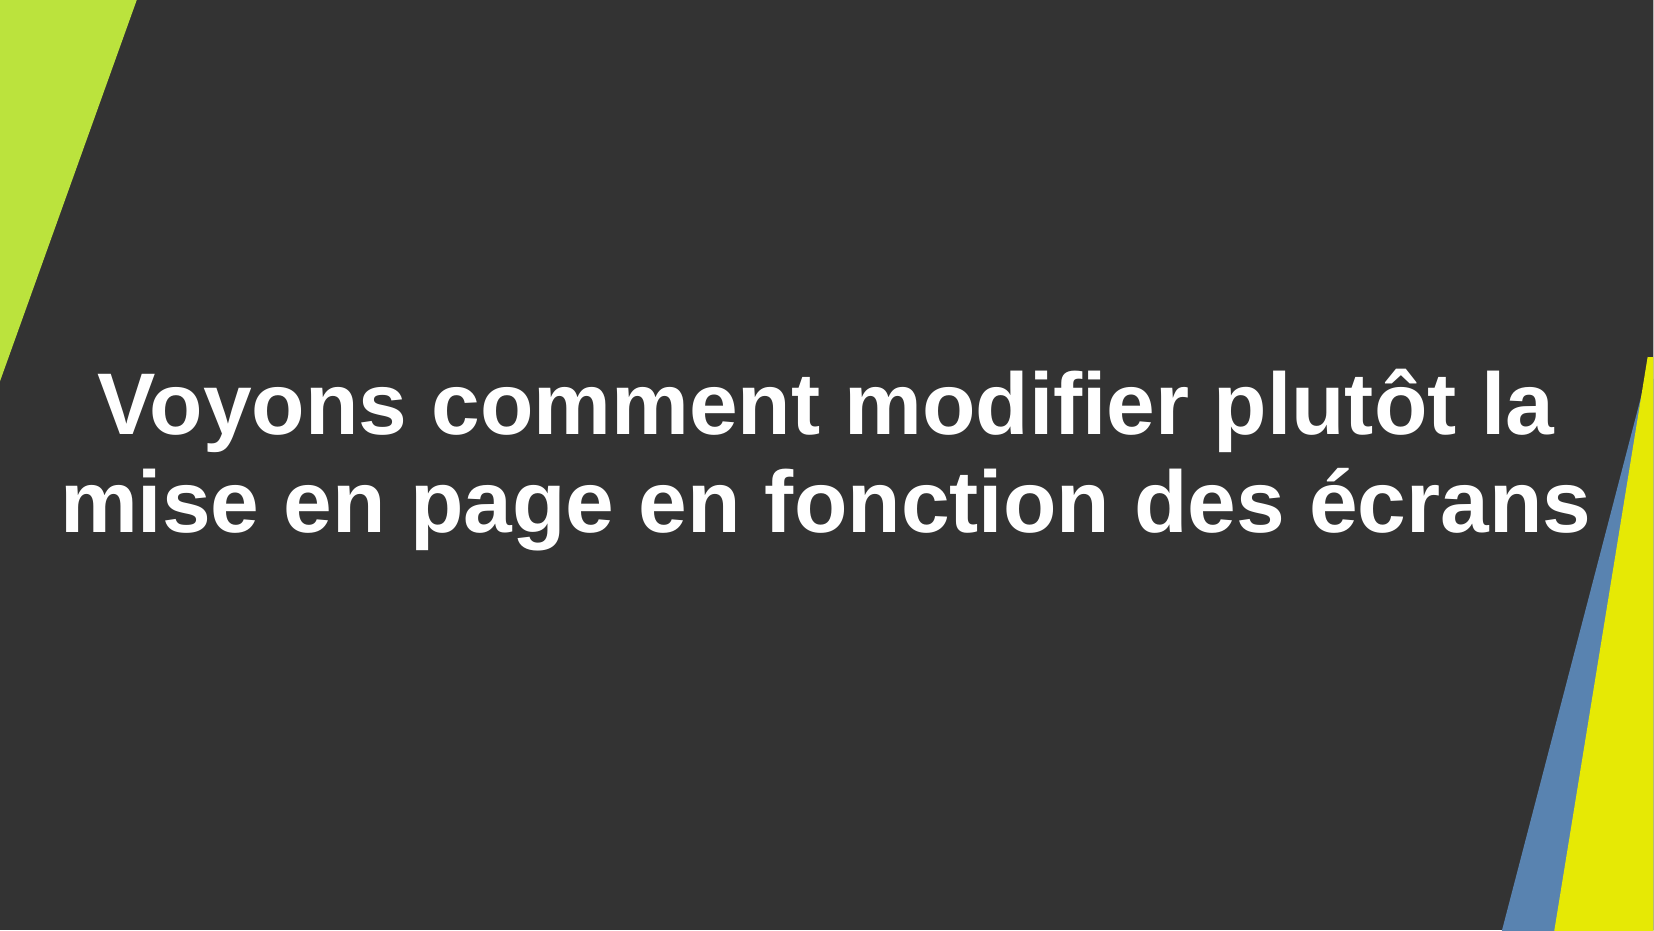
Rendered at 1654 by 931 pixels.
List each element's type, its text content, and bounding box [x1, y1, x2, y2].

text_box [0, 0, 137, 382]
text_box [1501, 356, 1654, 931]
title Voyons comment modifier plutôt la mise en page en fonction des écrans [31, 355, 1622, 576]
